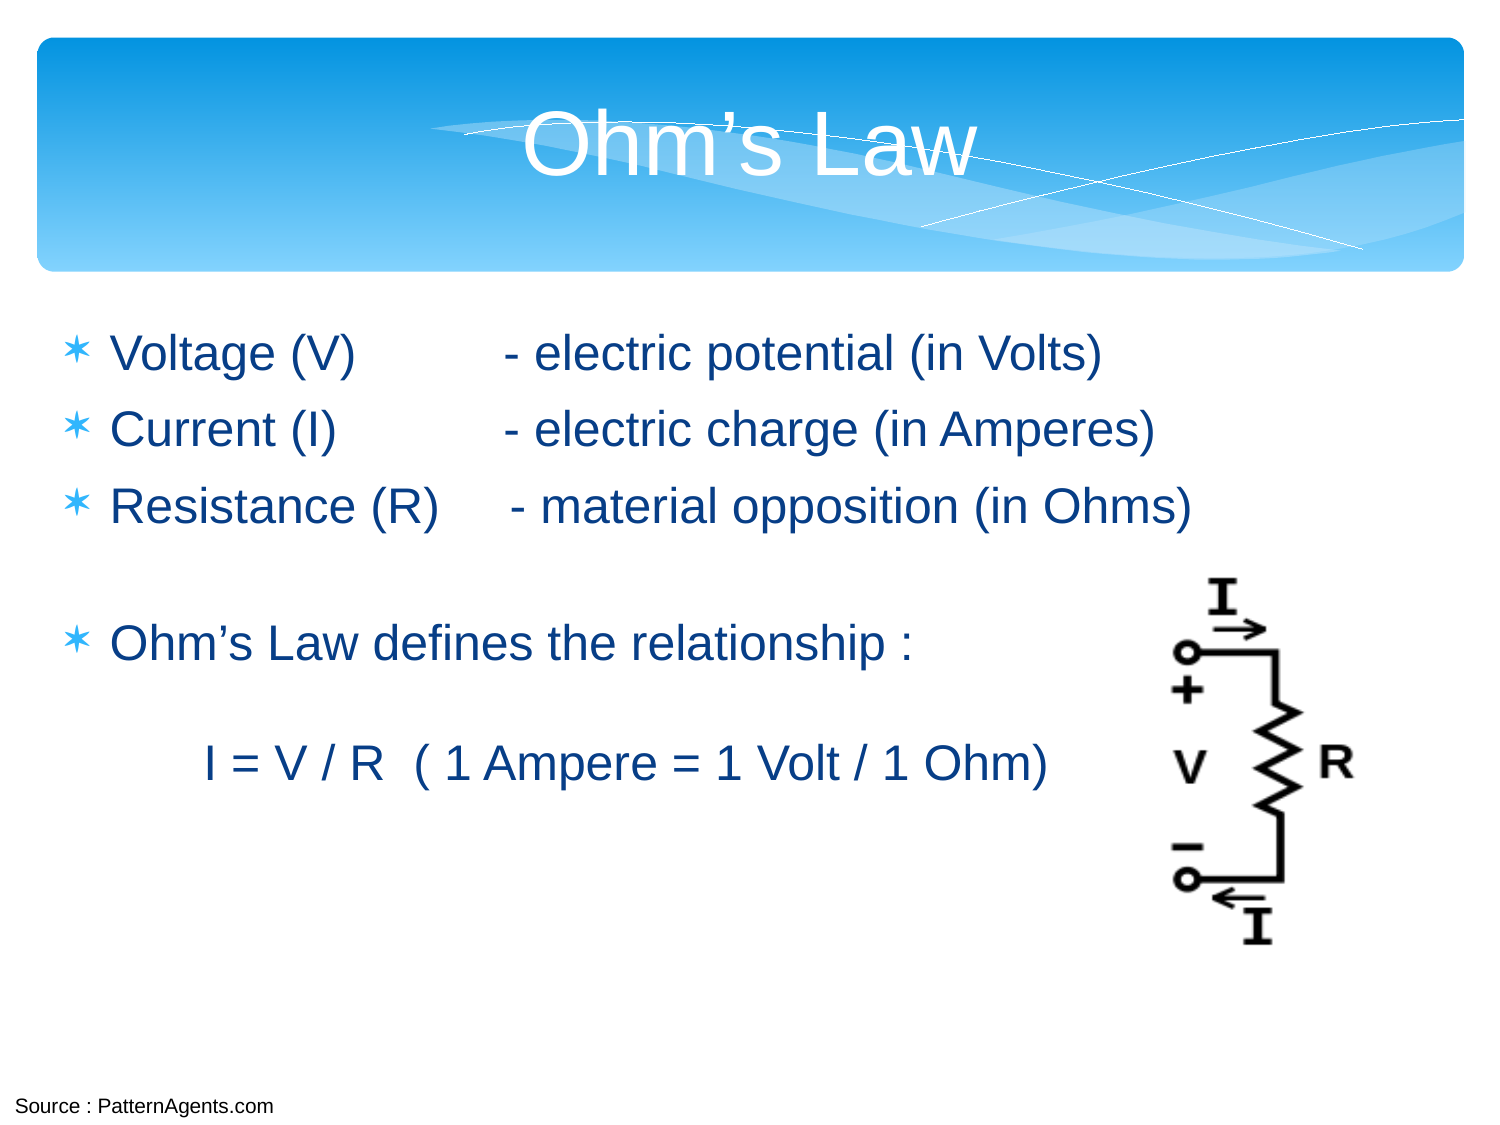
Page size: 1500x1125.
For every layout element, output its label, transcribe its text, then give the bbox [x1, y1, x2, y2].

picture [1095, 571, 1405, 961]
list Voltage (V) - electric potential (in Volts) Current (I) - electric charge (in Amperes) Resistance (R) - material opposition (in Ohms) Ohm’s Law defines the relationship : I = V / R ( 1 Ampere = 1 Volt / 1 Ohm) [50, 312, 1463, 1063]
title Ohm’s Law [75, 45, 1426, 233]
text_box Source : PatternAgents.com [0, 1084, 313, 1125]
